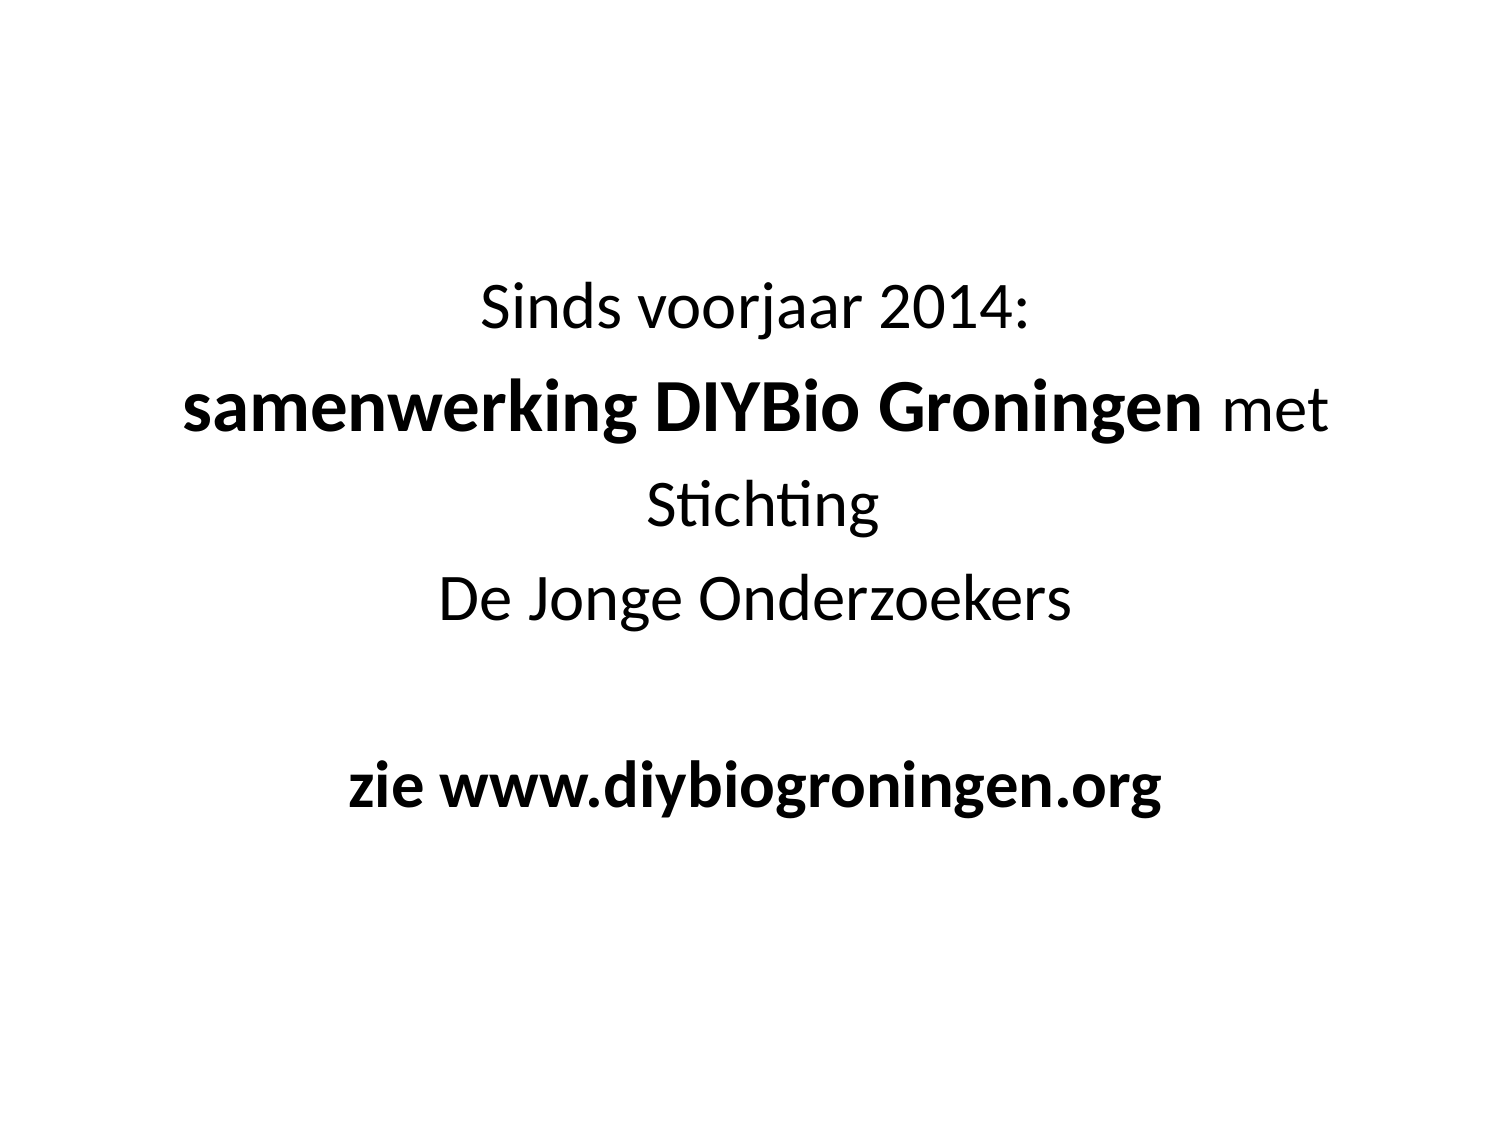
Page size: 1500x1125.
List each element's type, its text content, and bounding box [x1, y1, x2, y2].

subtitle Sinds voorjaar 2014: samenwerking DIYBio Groningen met Stichting De Jonge Onderzoekers zie www.diybiogroningen.org [123, 160, 1388, 1035]
